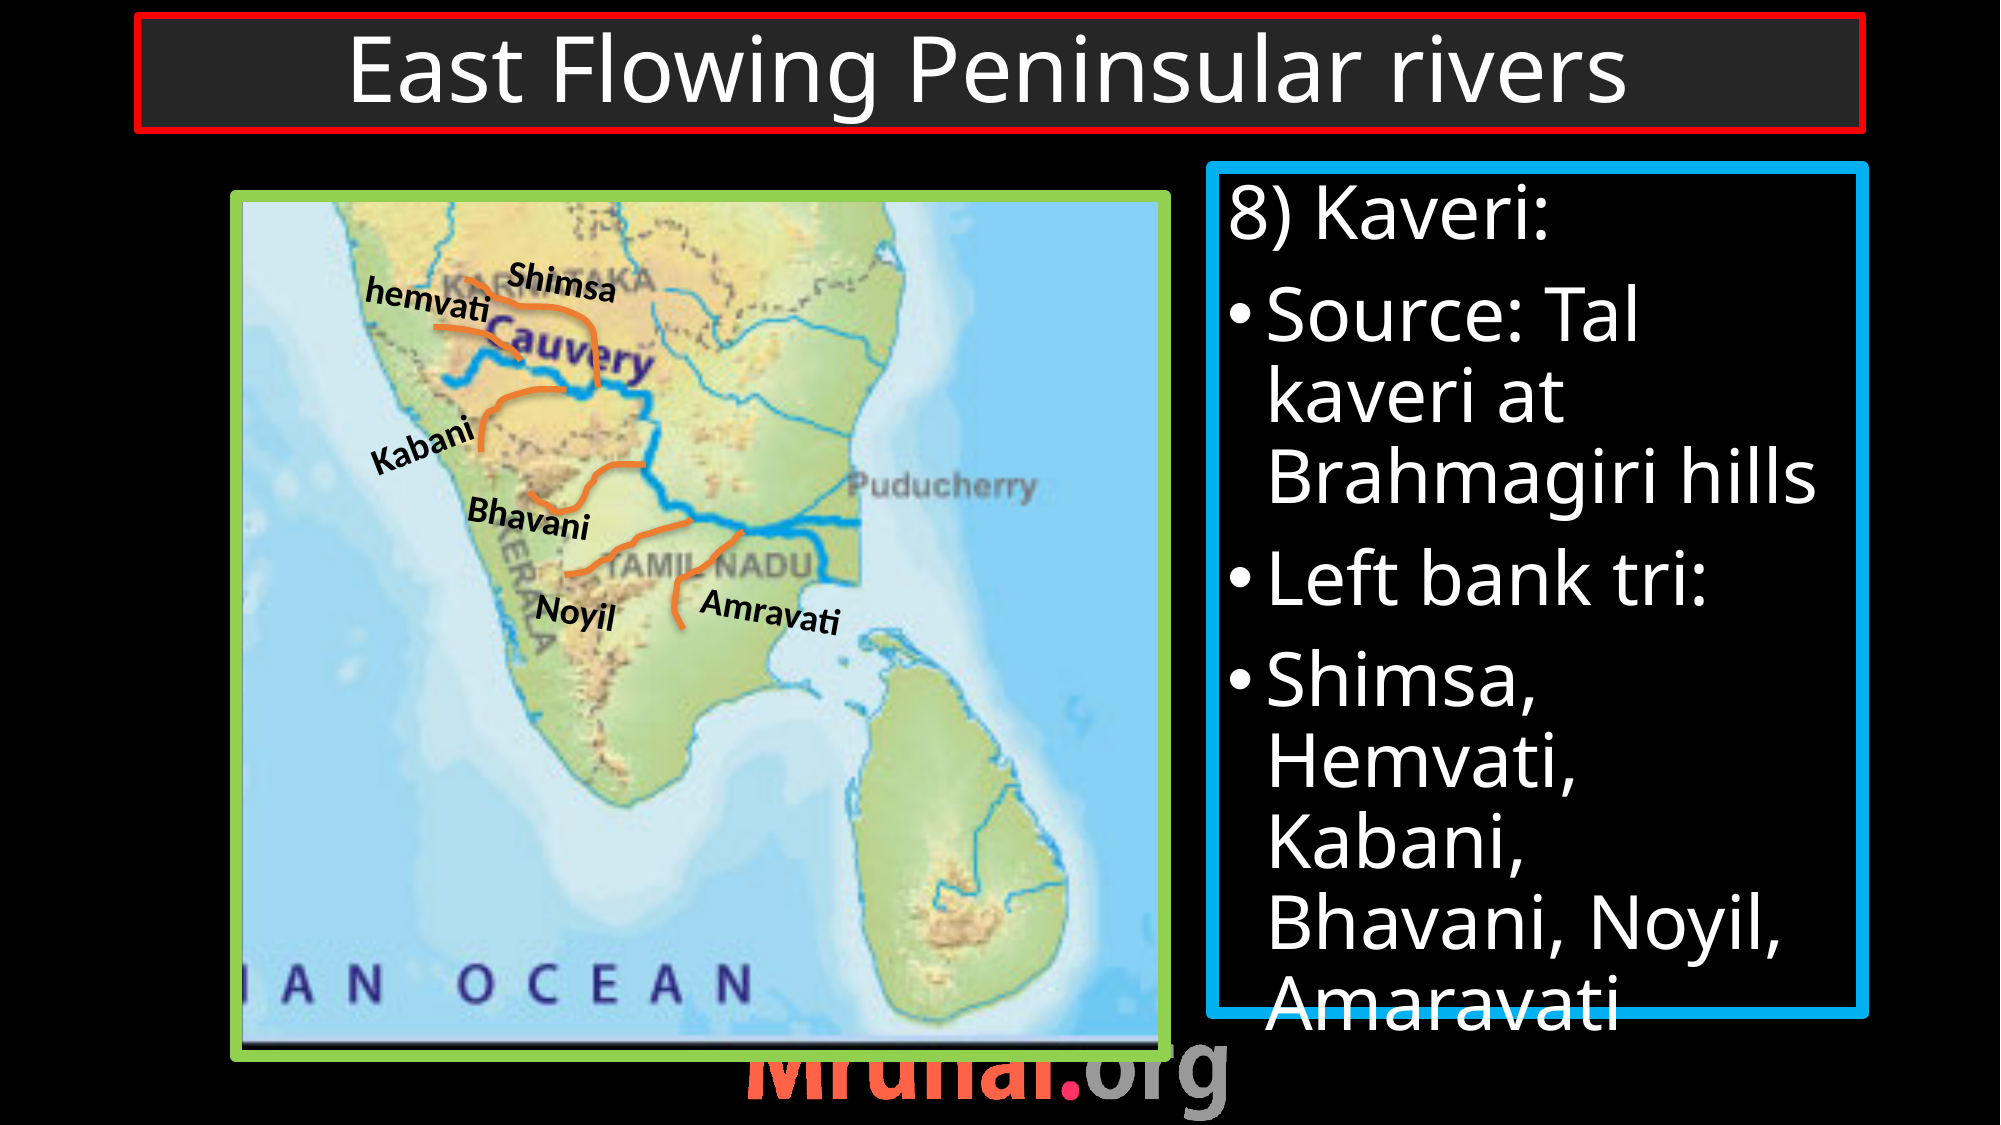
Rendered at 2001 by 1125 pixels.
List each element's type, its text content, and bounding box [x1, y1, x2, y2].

title East Flowing Peninsular rivers [137, 15, 1863, 131]
text_box Bhavani [448, 473, 646, 565]
list 8) Kaveri: Source: Tal kaveri at Brahmagiri hills Left bank tri: Shimsa, Hemvati, Kabani, Bhavani, Noyil, Amaravati [1212, 167, 1863, 1014]
text_box hemvati [346, 254, 544, 346]
picture [242, 202, 1159, 1050]
text_box Shimsa [492, 238, 686, 330]
text_box Kabani [347, 371, 547, 497]
text_box Noyil [516, 571, 710, 663]
text_box Amravati [682, 565, 879, 657]
picture [741, 1005, 1230, 1125]
